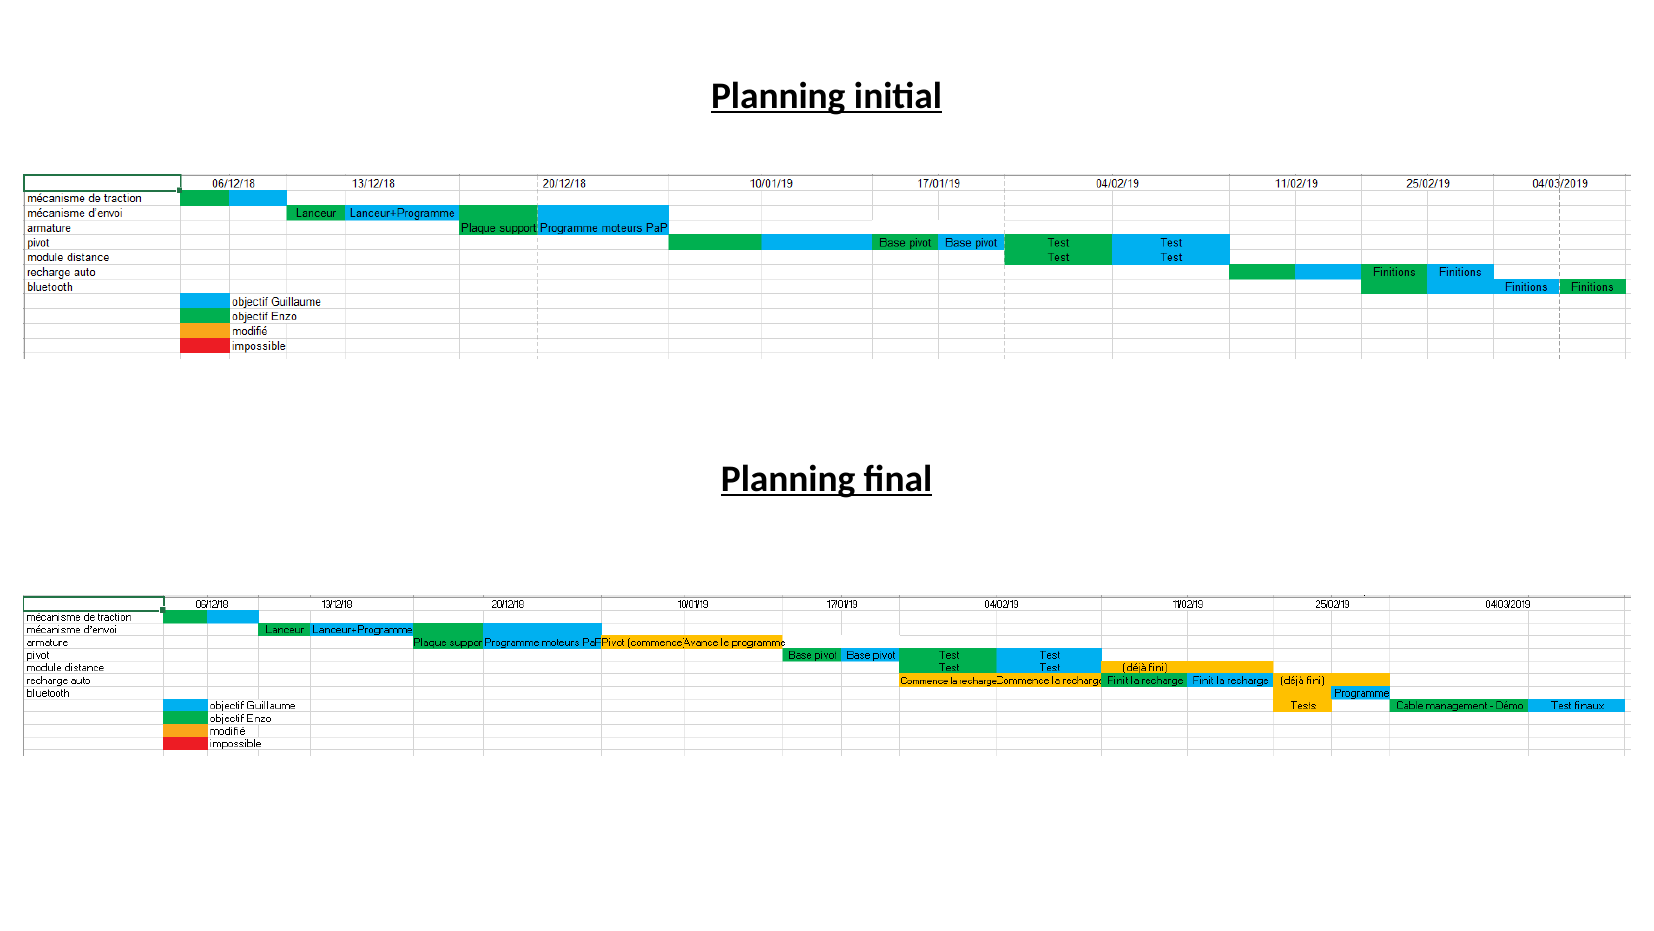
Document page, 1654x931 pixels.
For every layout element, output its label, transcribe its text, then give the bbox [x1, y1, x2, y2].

text_box Planning final [664, 446, 989, 507]
picture [23, 595, 1631, 756]
picture [23, 174, 1631, 360]
text_box Planning initial [664, 63, 989, 124]
